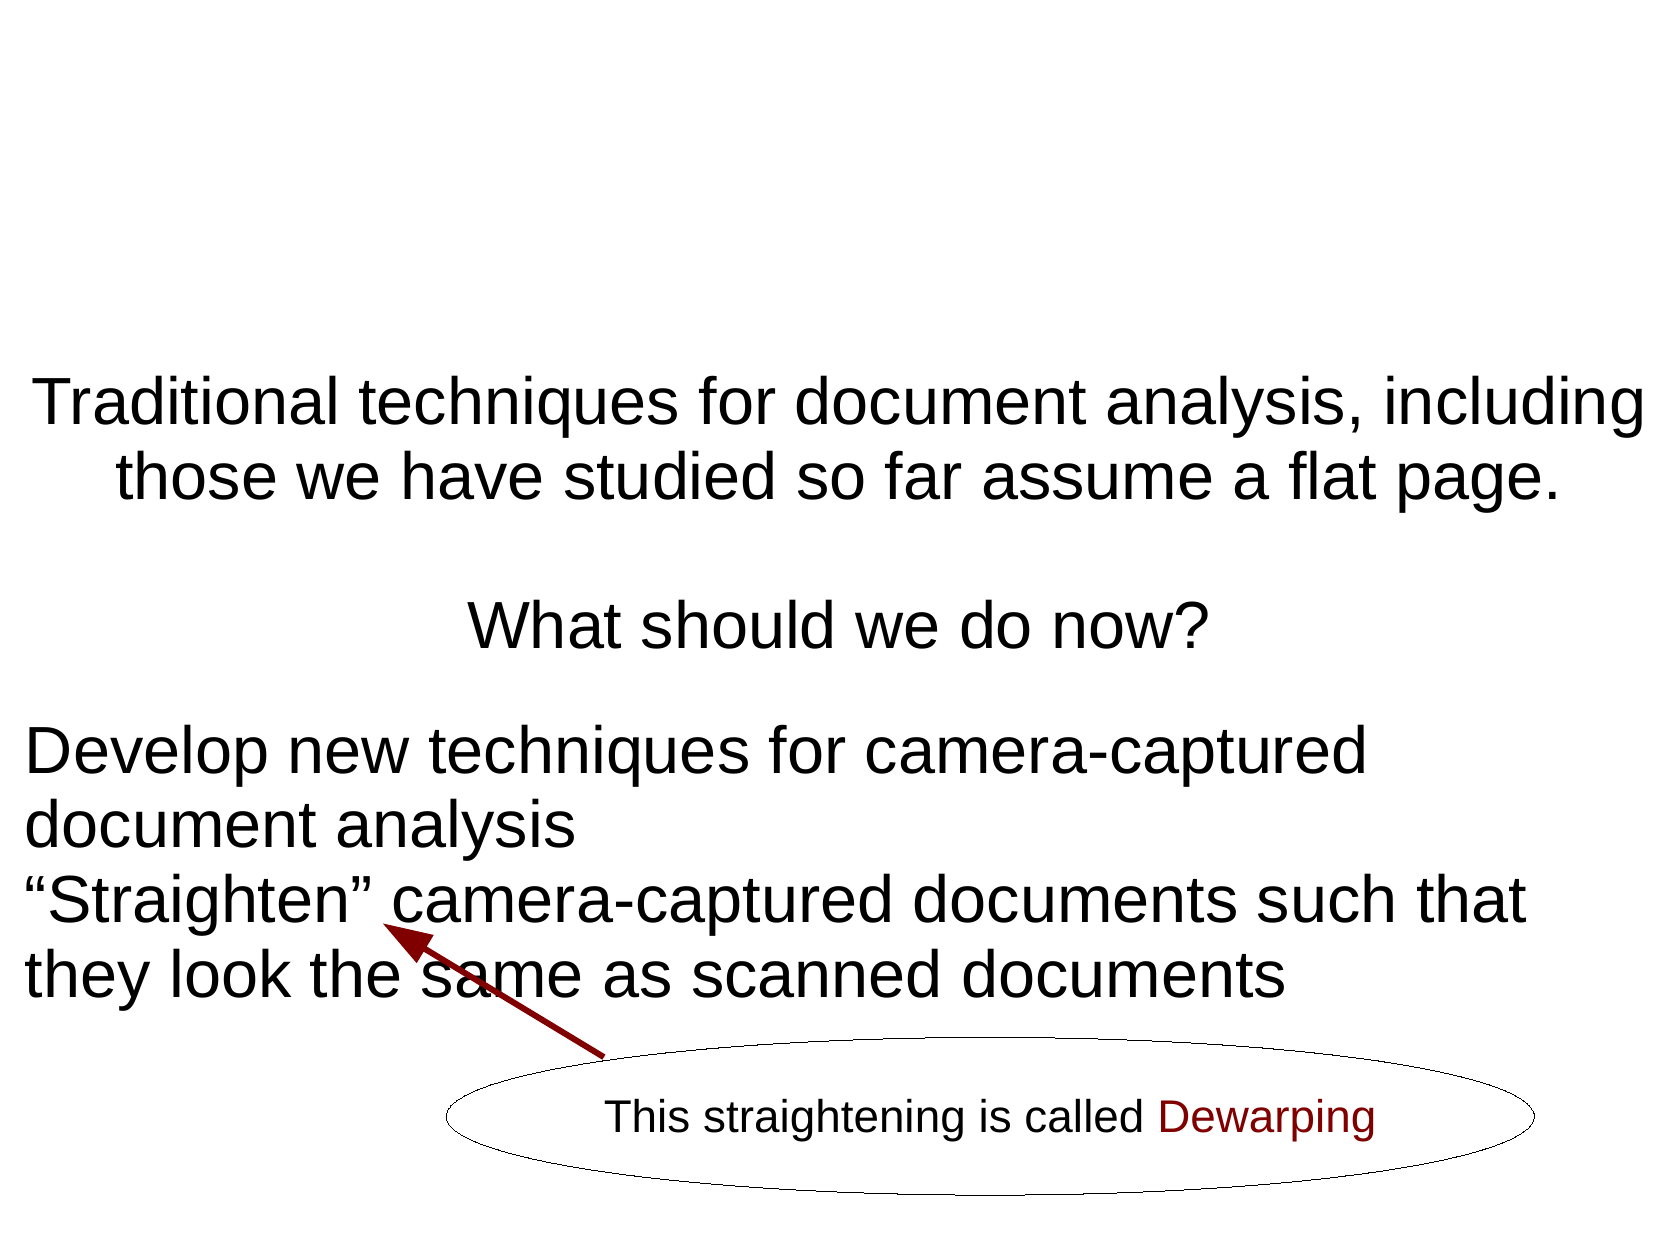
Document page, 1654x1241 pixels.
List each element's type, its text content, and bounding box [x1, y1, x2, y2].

subtitle Traditional techniques for document analysis, including those we have studied so far assume a flat page. What should we do now? [25, 233, 1654, 678]
text_box This straightening is called Dewarping [446, 1037, 1535, 1196]
text_box Develop new techniques for camera-captured document analysis “Straighten” camera-captured documents such that they look the same as scanned documents [25, 678, 1654, 1046]
